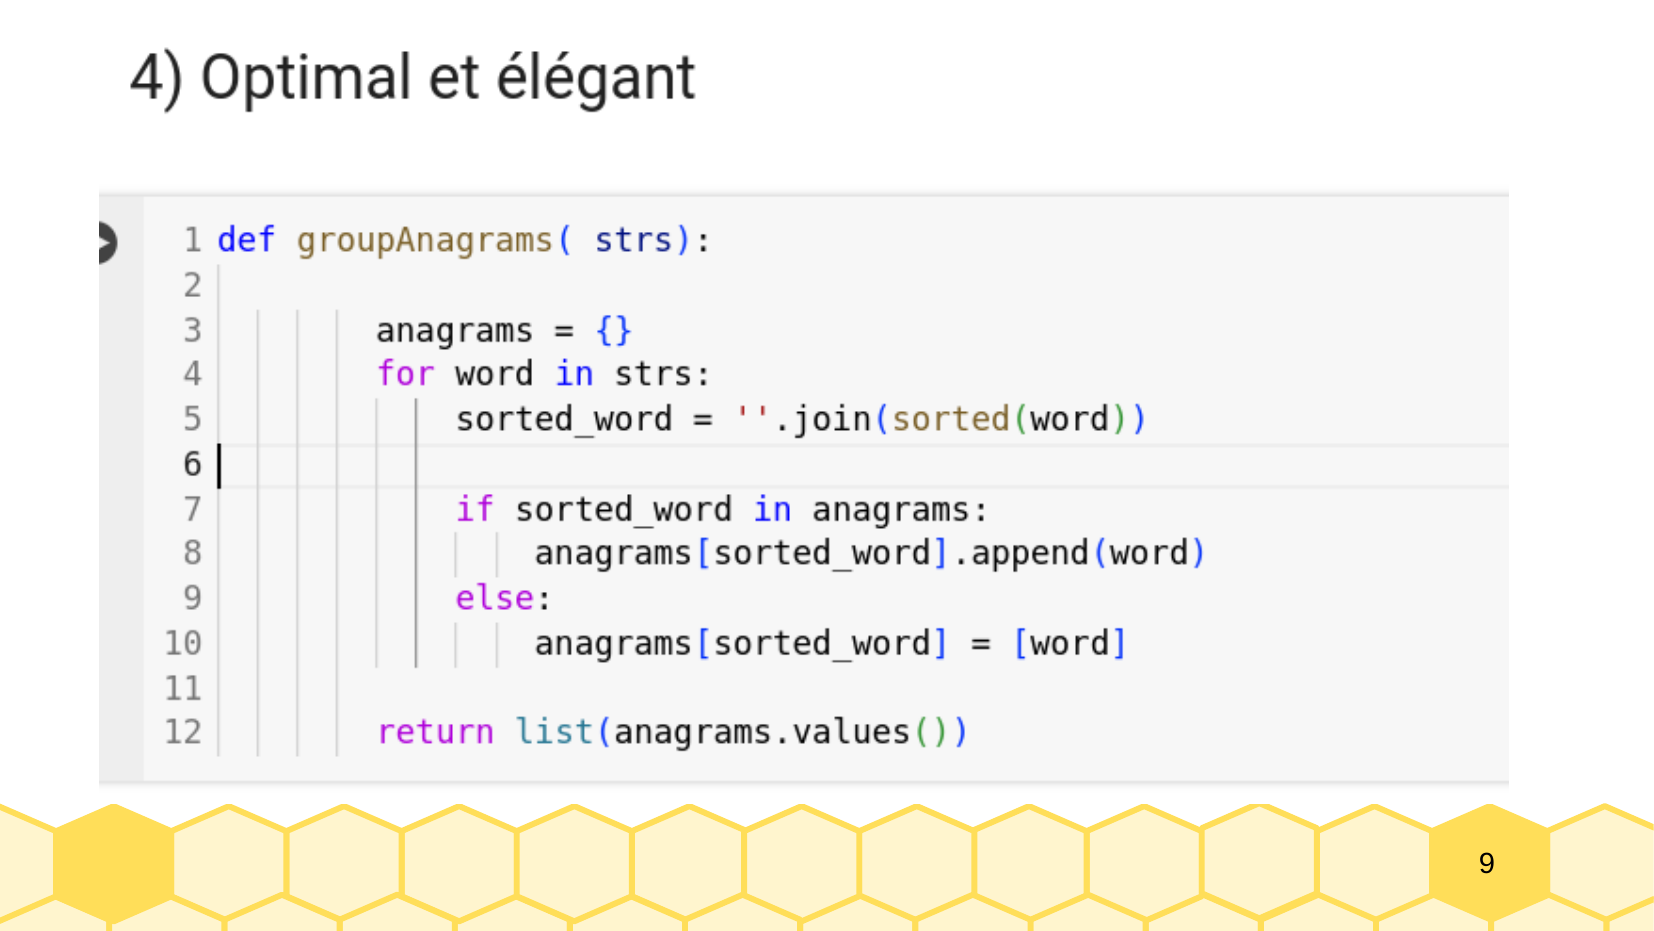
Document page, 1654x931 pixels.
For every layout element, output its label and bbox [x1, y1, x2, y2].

picture [99, 35, 1509, 804]
